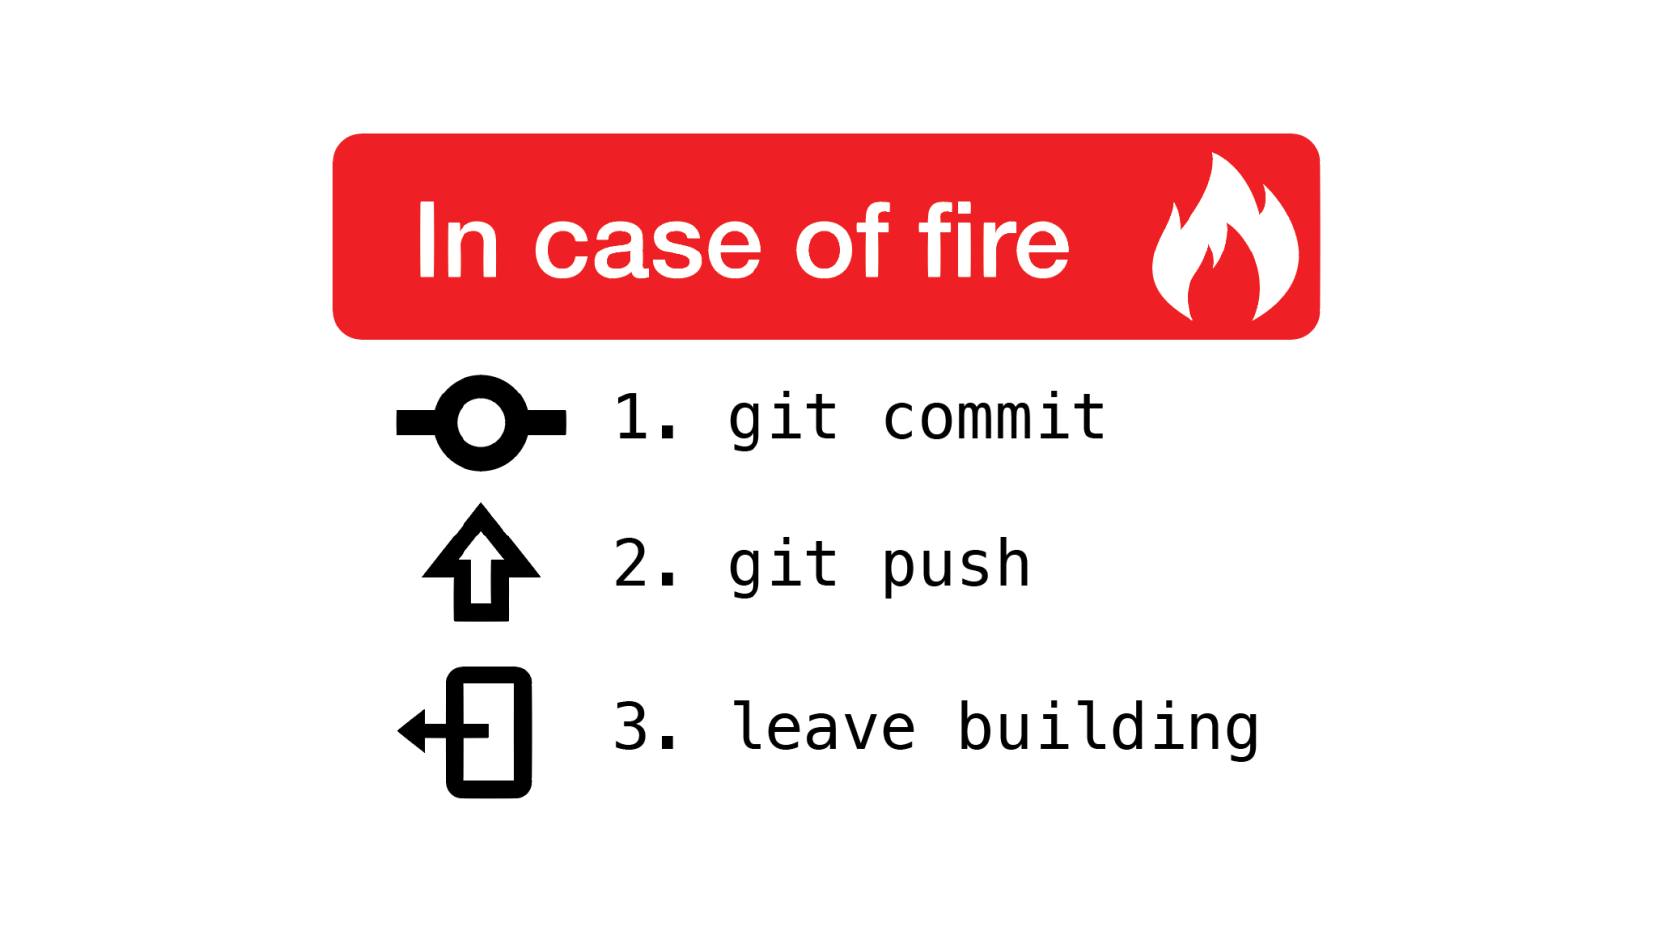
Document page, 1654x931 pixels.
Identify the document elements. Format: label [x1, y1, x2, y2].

picture [318, 110, 1335, 820]
